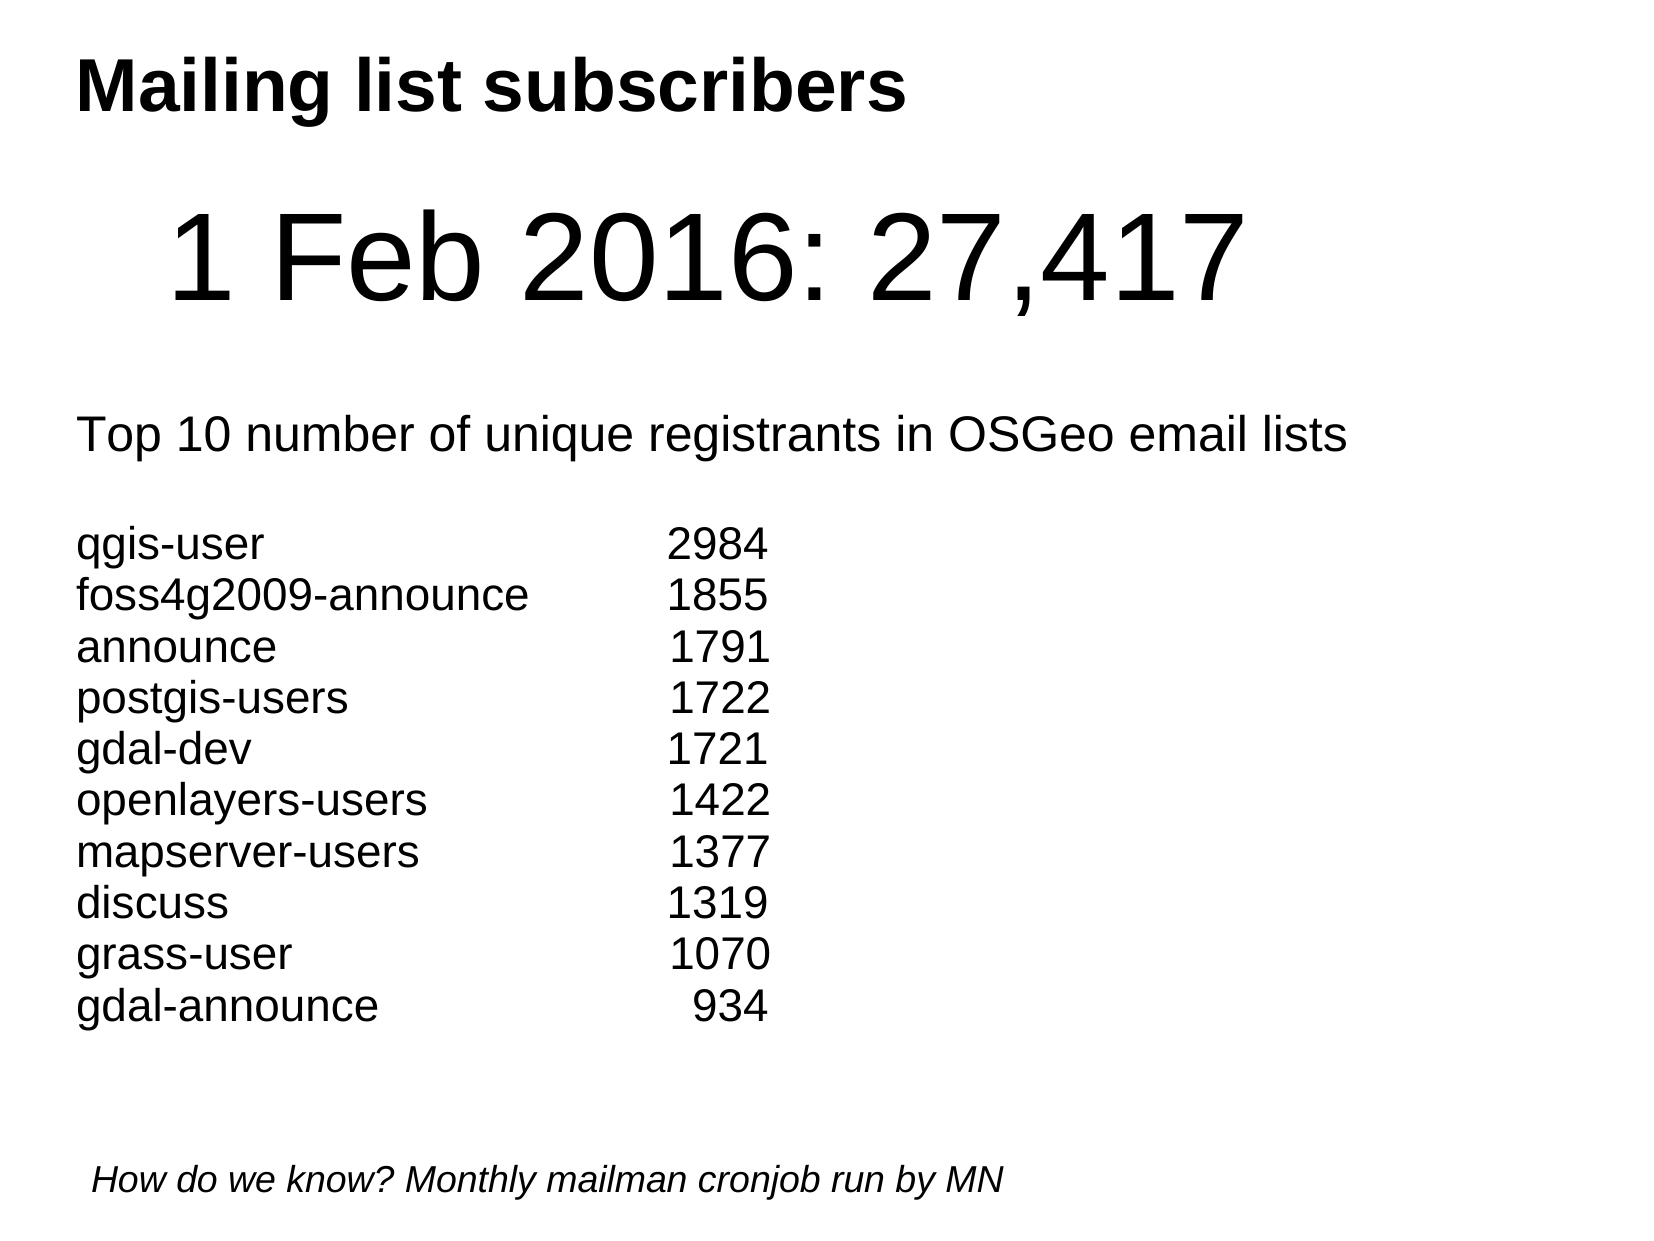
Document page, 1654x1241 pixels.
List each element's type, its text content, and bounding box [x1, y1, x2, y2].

text_box Mailing list subscribers [60, 36, 1480, 148]
text_box Top 10 number of unique registrants in OSGeo email lists qgis-user 2984 foss4g2009-announce 1855 announce 1791 postgis-users 1722 gdal-dev 1721 openlayers-users 1422 mapserver-users 1377 discuss 1319 grass-user 1070 gdal-announce 934 [61, 398, 1523, 1109]
text_box 1 Feb 2016: 27,417 [151, 179, 1422, 350]
text_box How do we know? Monthly mailman cronjob run by MN [76, 1150, 1139, 1214]
